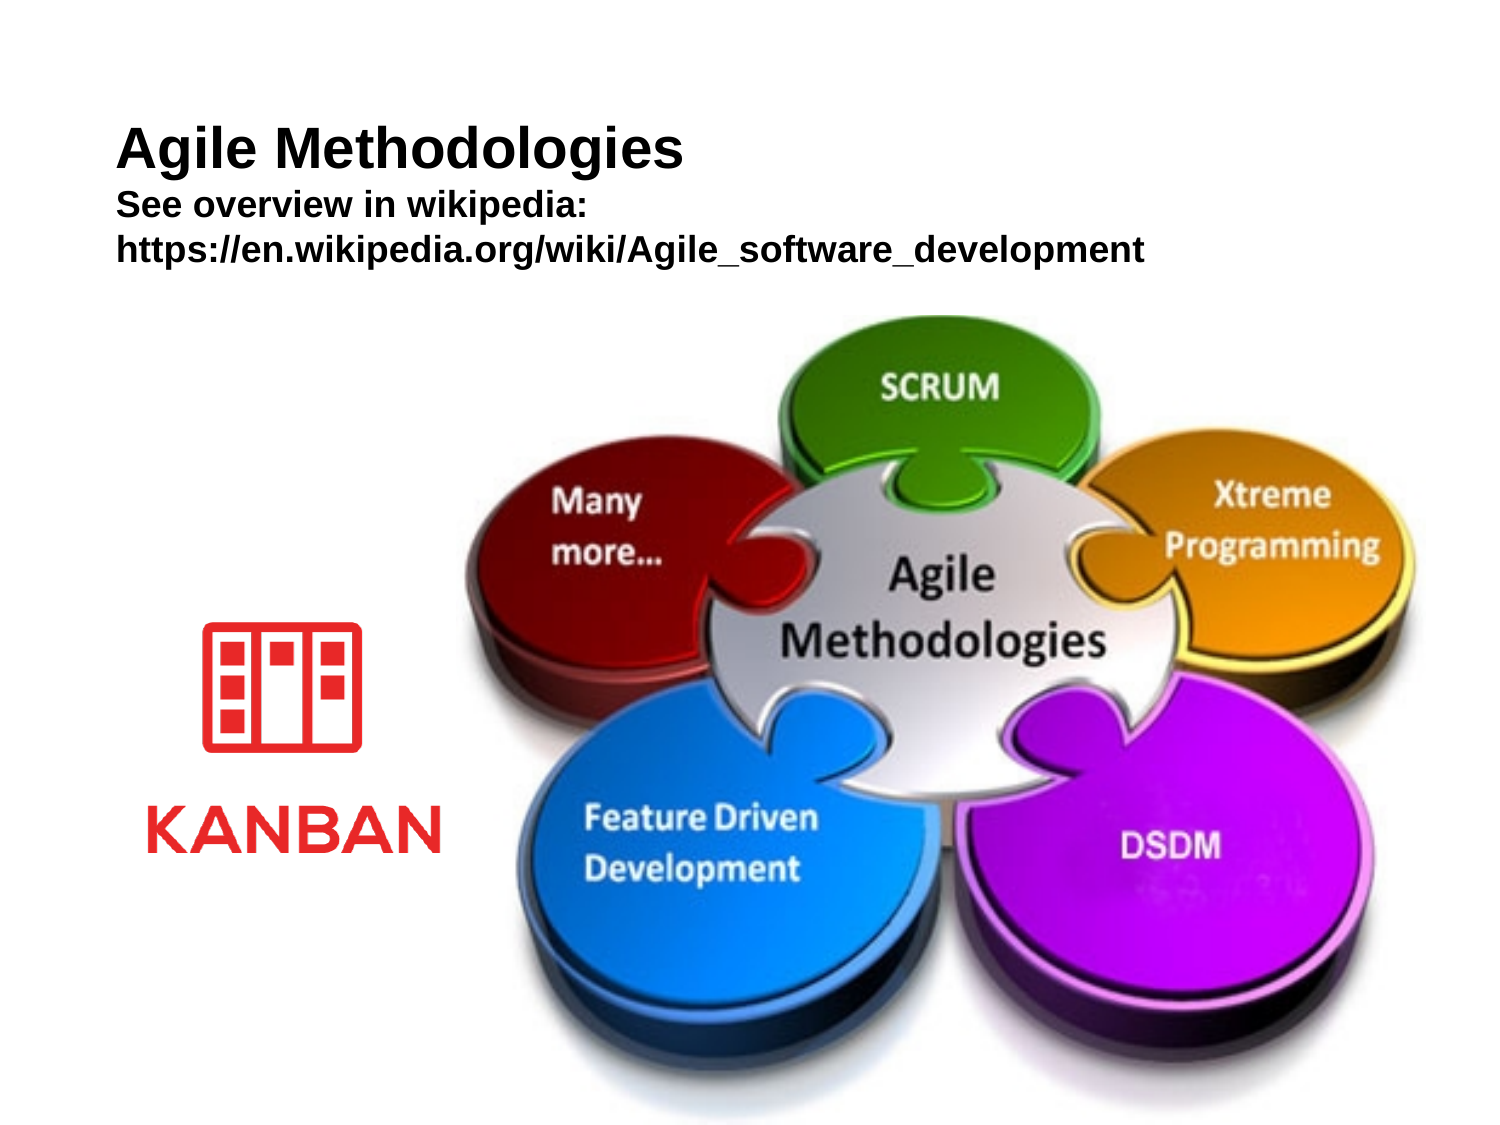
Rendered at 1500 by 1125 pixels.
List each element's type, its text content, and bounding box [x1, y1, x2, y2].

picture [139, 600, 451, 863]
text_box Agile Methodologies See overview in wikipedia: https://en.wikipedia.org/wiki/Agile_software_development [101, 102, 1425, 278]
picture [456, 315, 1426, 1125]
